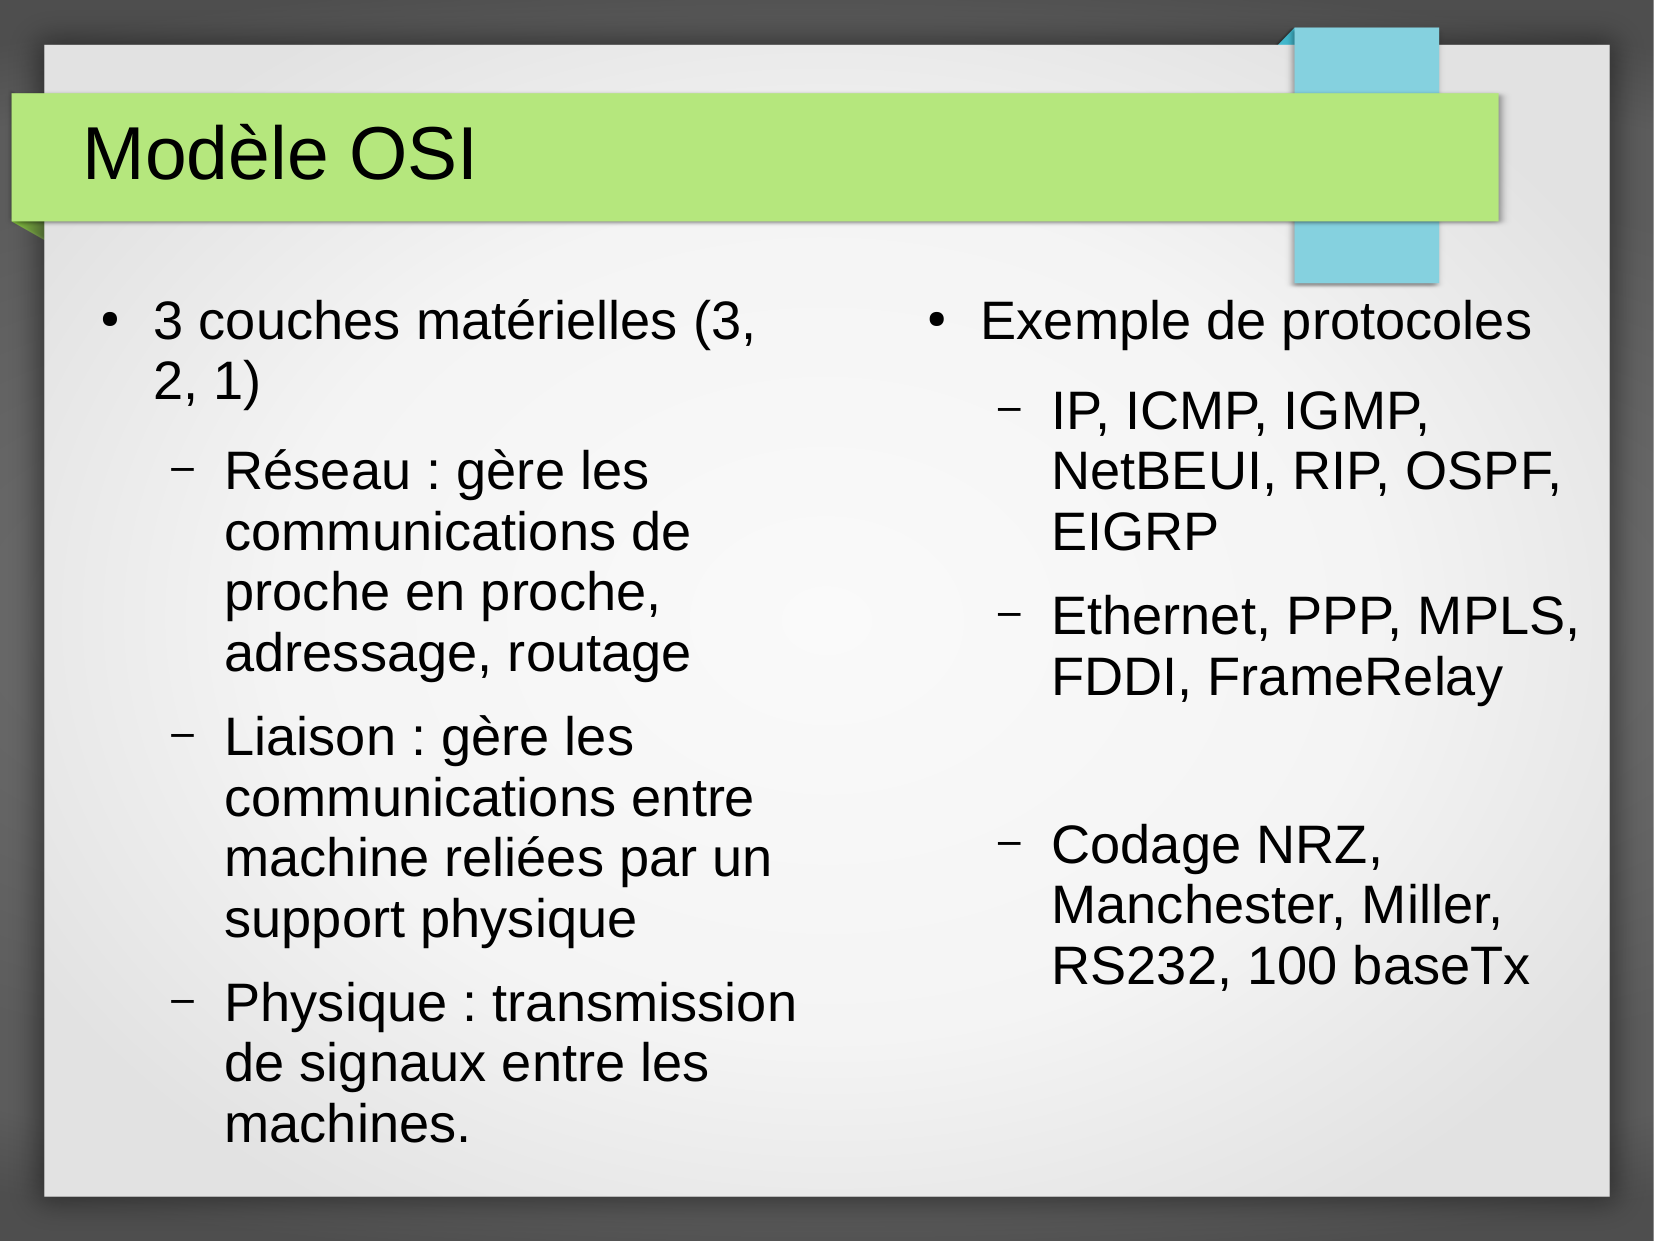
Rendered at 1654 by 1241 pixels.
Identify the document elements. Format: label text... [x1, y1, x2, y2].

list 3 couches matérielles (3, 2, 1) Réseau : gère les communications de proche en proche, adressage, routage Liaison : gère les communications entre machine reliées par un support physique Physique : transmission de signaux entre les machines. [82, 290, 815, 1205]
list Exemple de protocoles IP, ICMP, IGMP, NetBEUI, RIP, OSPF, EIGRP Ethernet, PPP, MPLS, FDDI, FrameRelay Codage NRZ, Manchester, Miller, RS232, 100 baseTx [909, 290, 1642, 1205]
picture [0, 0, 1654, 1241]
title Modèle OSI [82, 94, 1264, 213]
